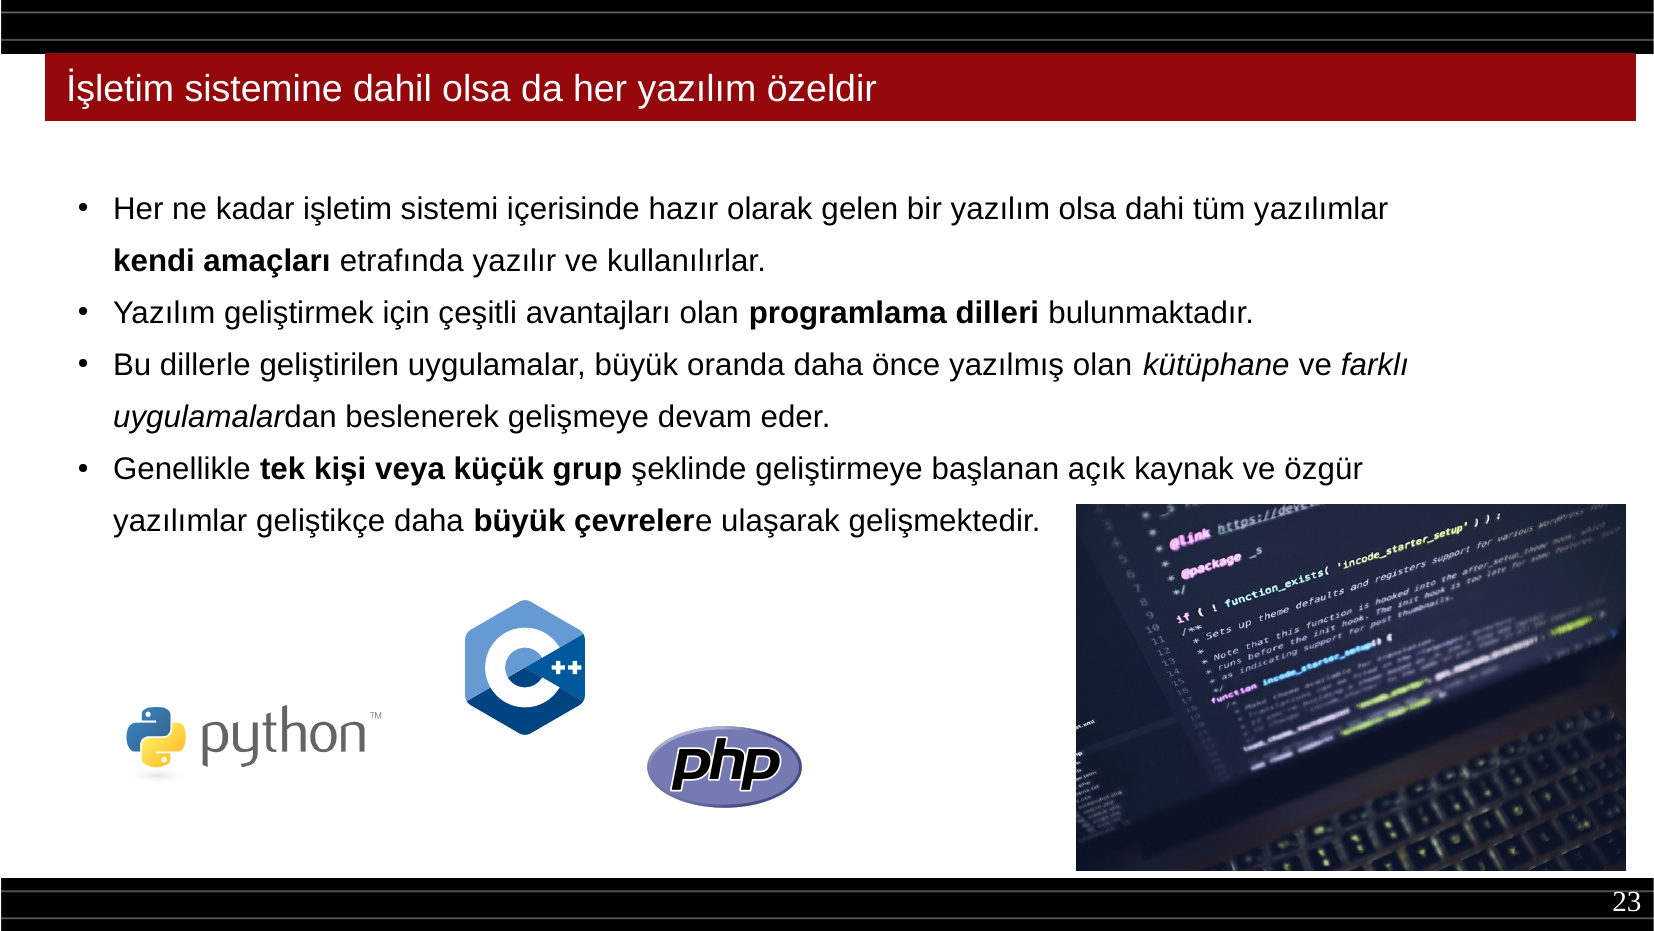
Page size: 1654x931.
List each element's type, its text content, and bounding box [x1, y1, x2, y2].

picture [1, 0, 1654, 54]
picture [1076, 504, 1626, 871]
picture [84, 689, 406, 799]
picture [1, 878, 1654, 931]
text_box Her ne kadar işletim sistemi içerisinde hazır olarak gelen bir yazılım olsa dahi tüm yazılımlar kendi amaçları etrafında yazılır ve kullanılırlar. Yazılım geliştirmek için çeşitli avantajları olan programlama dilleri bulunmaktadır. Bu dillerle geliştirilen uygulamalar, büyük oranda daha önce yazılmış olan kütüphane ve farklı uygulamalardan beslenerek gelişmeye devam eder. Genellikle tek kişi veya küçük grup şeklinde geliştirmeye başlanan açık kaynak ve özgür yazılımlar geliştikçe daha büyük çevrelere ulaşarak gelişmektedir. [63, 166, 1432, 546]
text_box İşletim sistemine dahil olsa da her yazılım özeldir [51, 60, 1312, 117]
picture [645, 724, 804, 811]
picture [465, 600, 586, 736]
